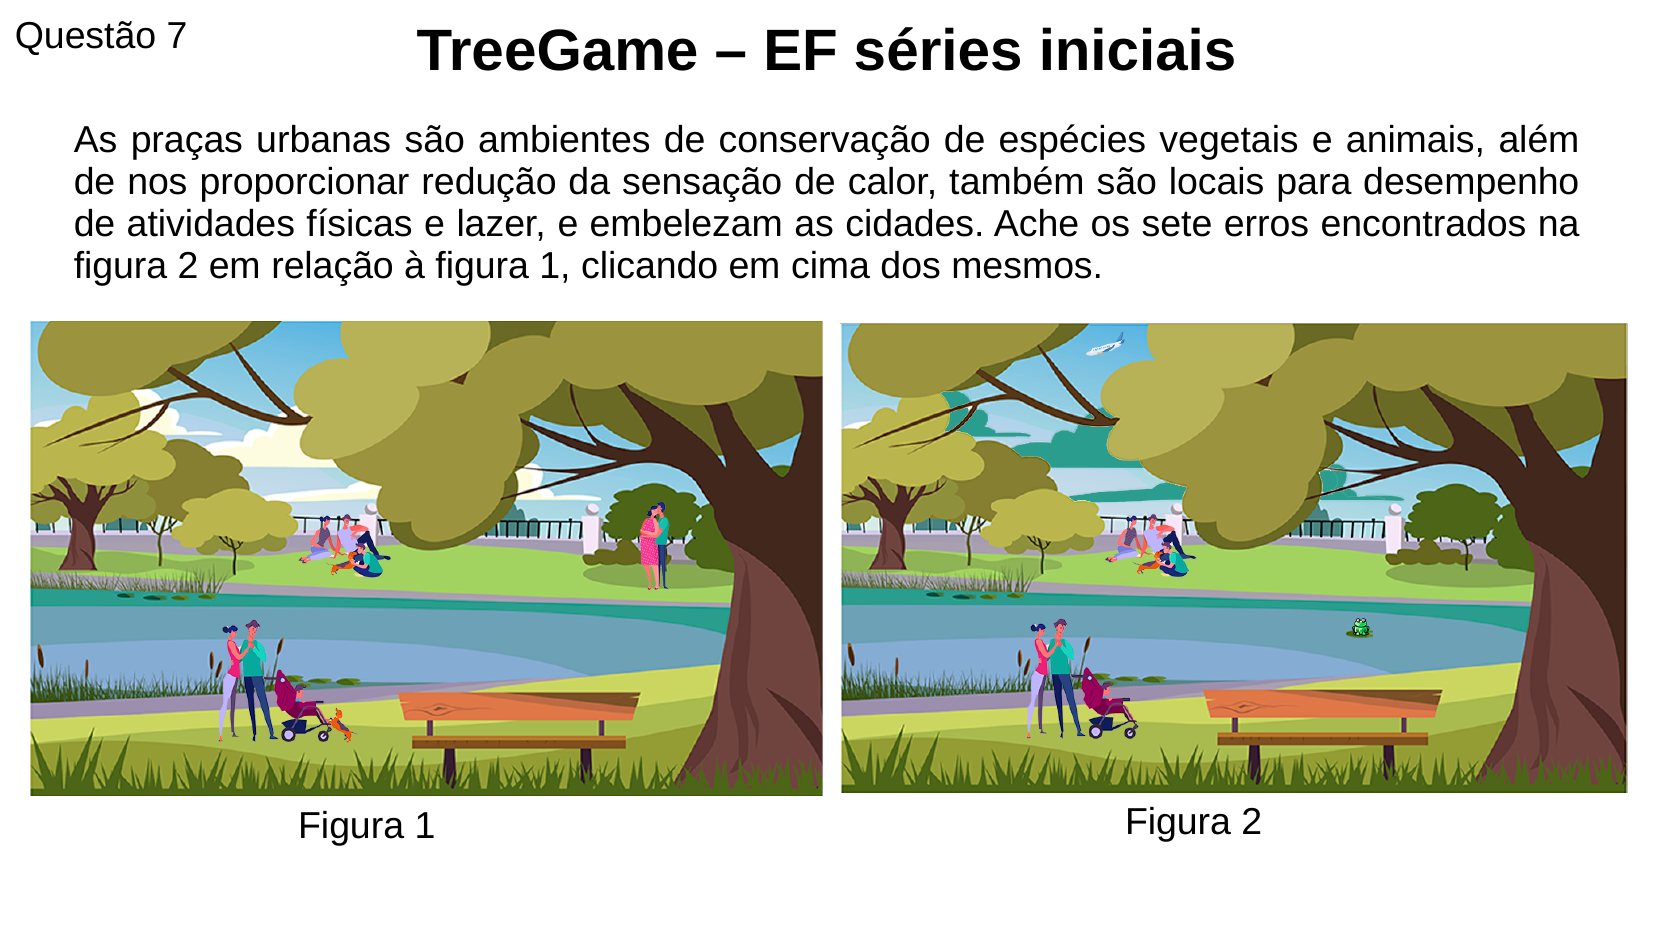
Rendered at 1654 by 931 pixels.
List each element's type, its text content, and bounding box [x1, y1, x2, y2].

title TreeGame – EF séries iniciais [82, 0, 1572, 128]
picture [27, 317, 823, 798]
picture [838, 320, 1630, 794]
text_box As praças urbanas são ambientes de conservação de espécies vegetais e animais, além de nos proporcionar redução da sensação de calor, também são locais para desempenho de atividades físicas e lazer, e embelezam as cidades. Ache os sete erros encontrados na figura 2 em relação à figura 1, clicando em cima dos mesmos. [59, 111, 1595, 378]
text_box Questão 7 [0, 7, 82, 107]
text_box Figura 2 [1110, 793, 1453, 851]
text_box Figura 1 [283, 797, 626, 855]
